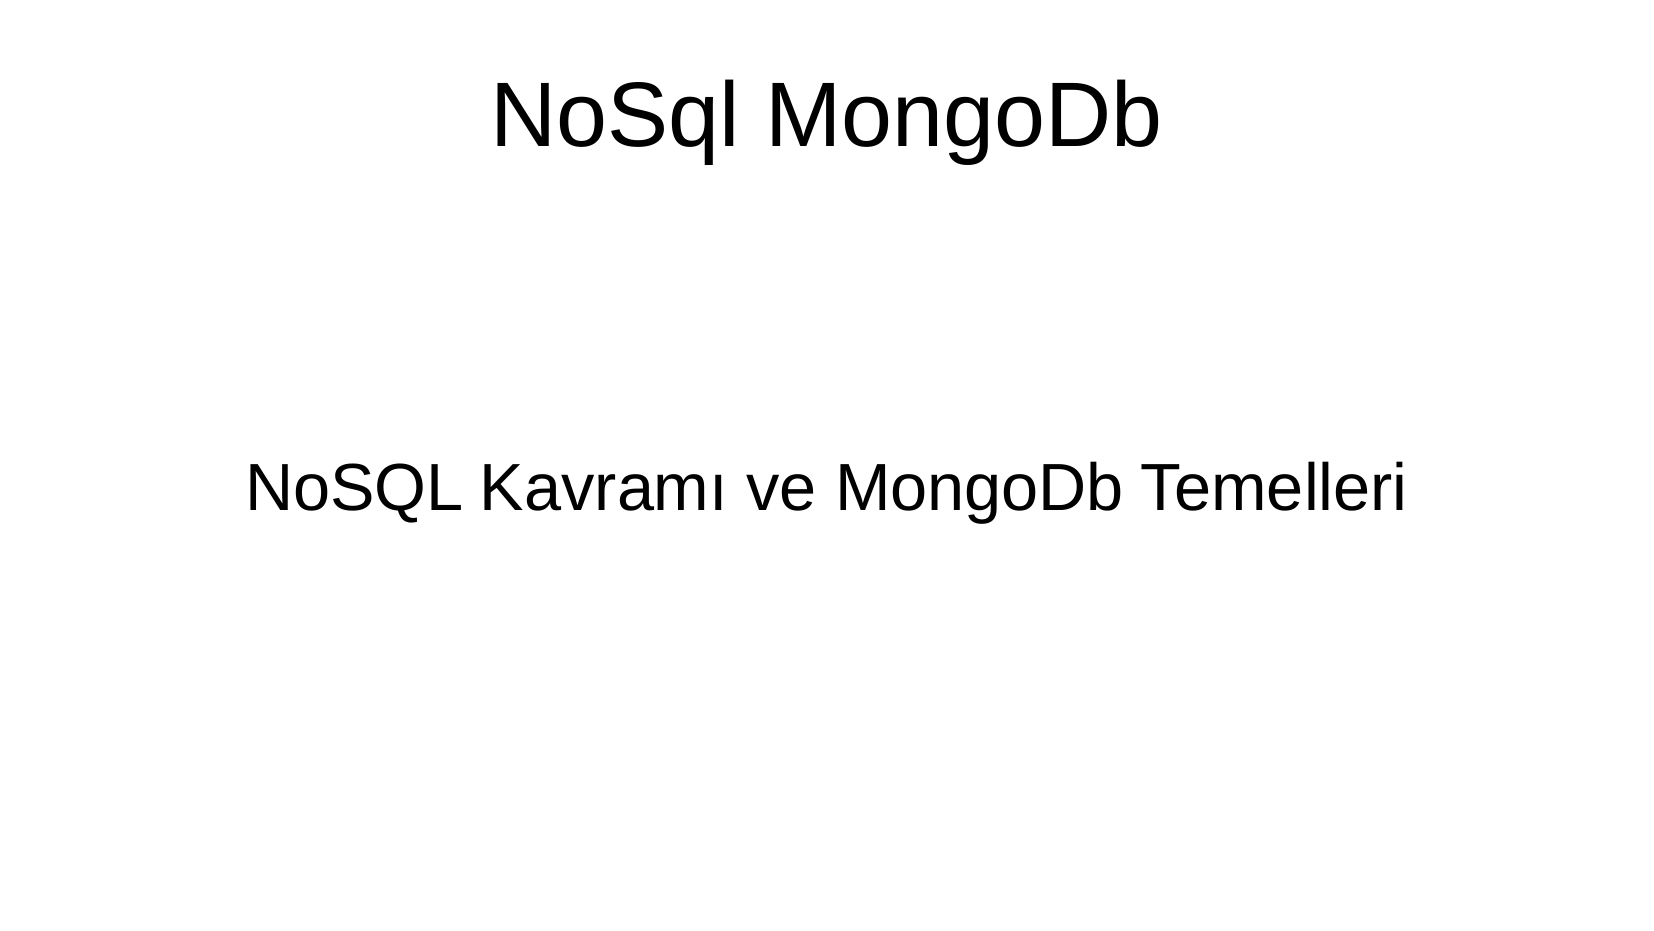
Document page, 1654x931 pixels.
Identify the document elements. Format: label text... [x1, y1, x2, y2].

title NoSql MongoDb [82, 37, 1571, 193]
subtitle NoSQL Kavramı ve MongoDb Temelleri [82, 217, 1571, 758]
